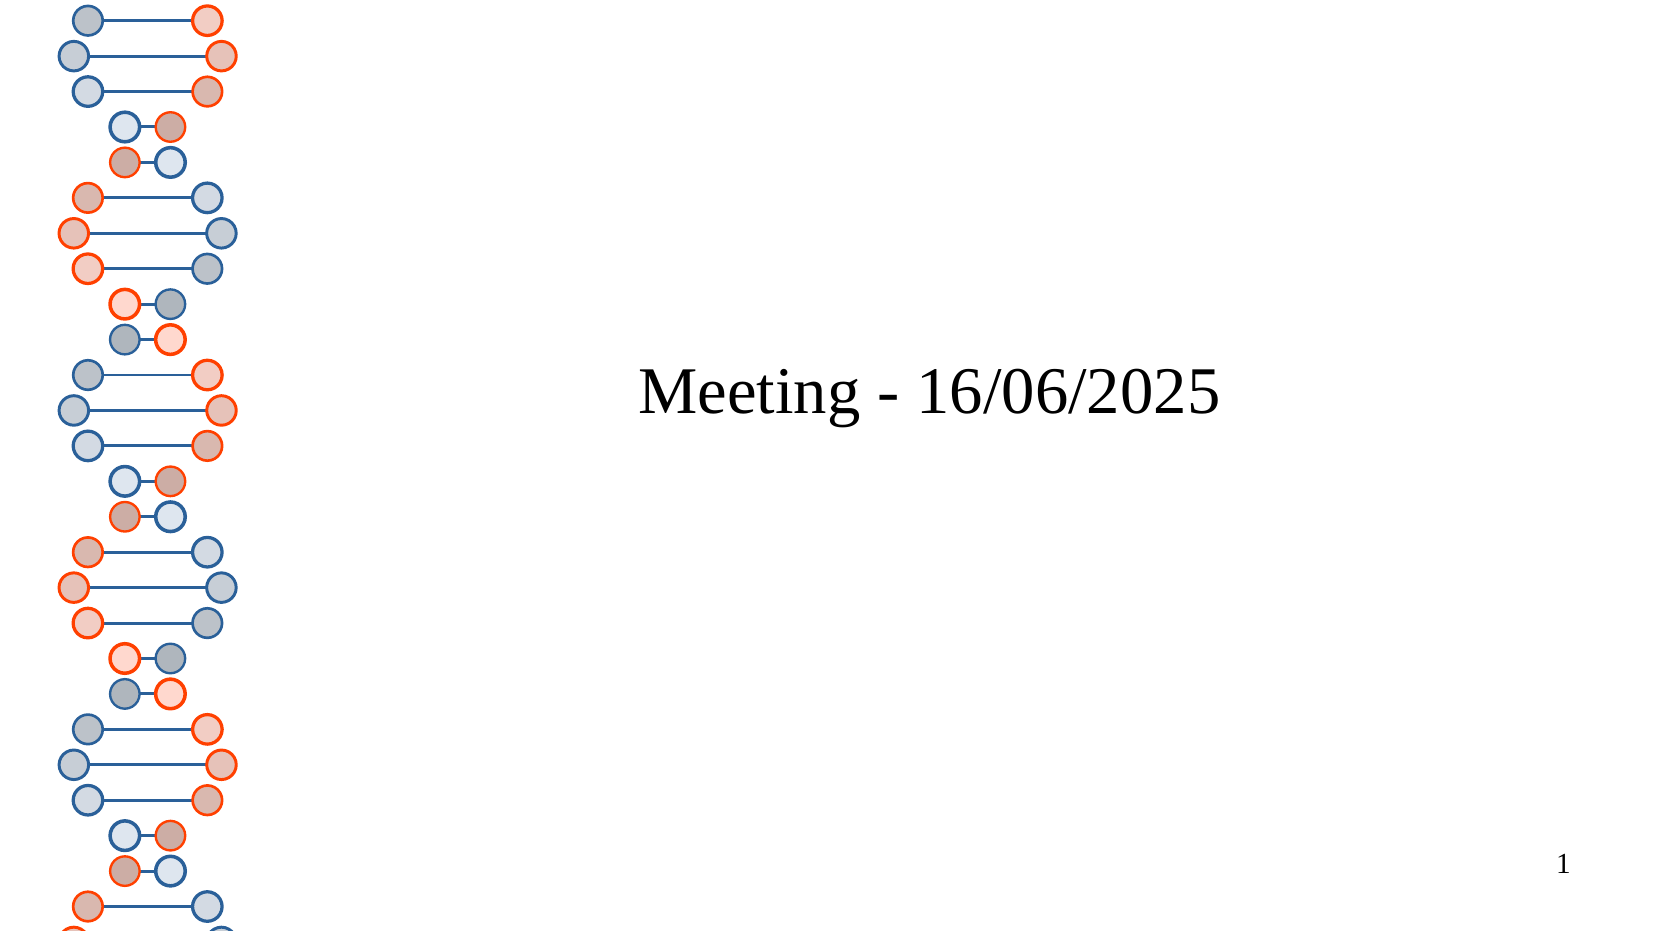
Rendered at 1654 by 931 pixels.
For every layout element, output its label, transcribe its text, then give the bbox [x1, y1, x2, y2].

subtitle Meeting - 16/06/2025 [265, 35, 1595, 748]
